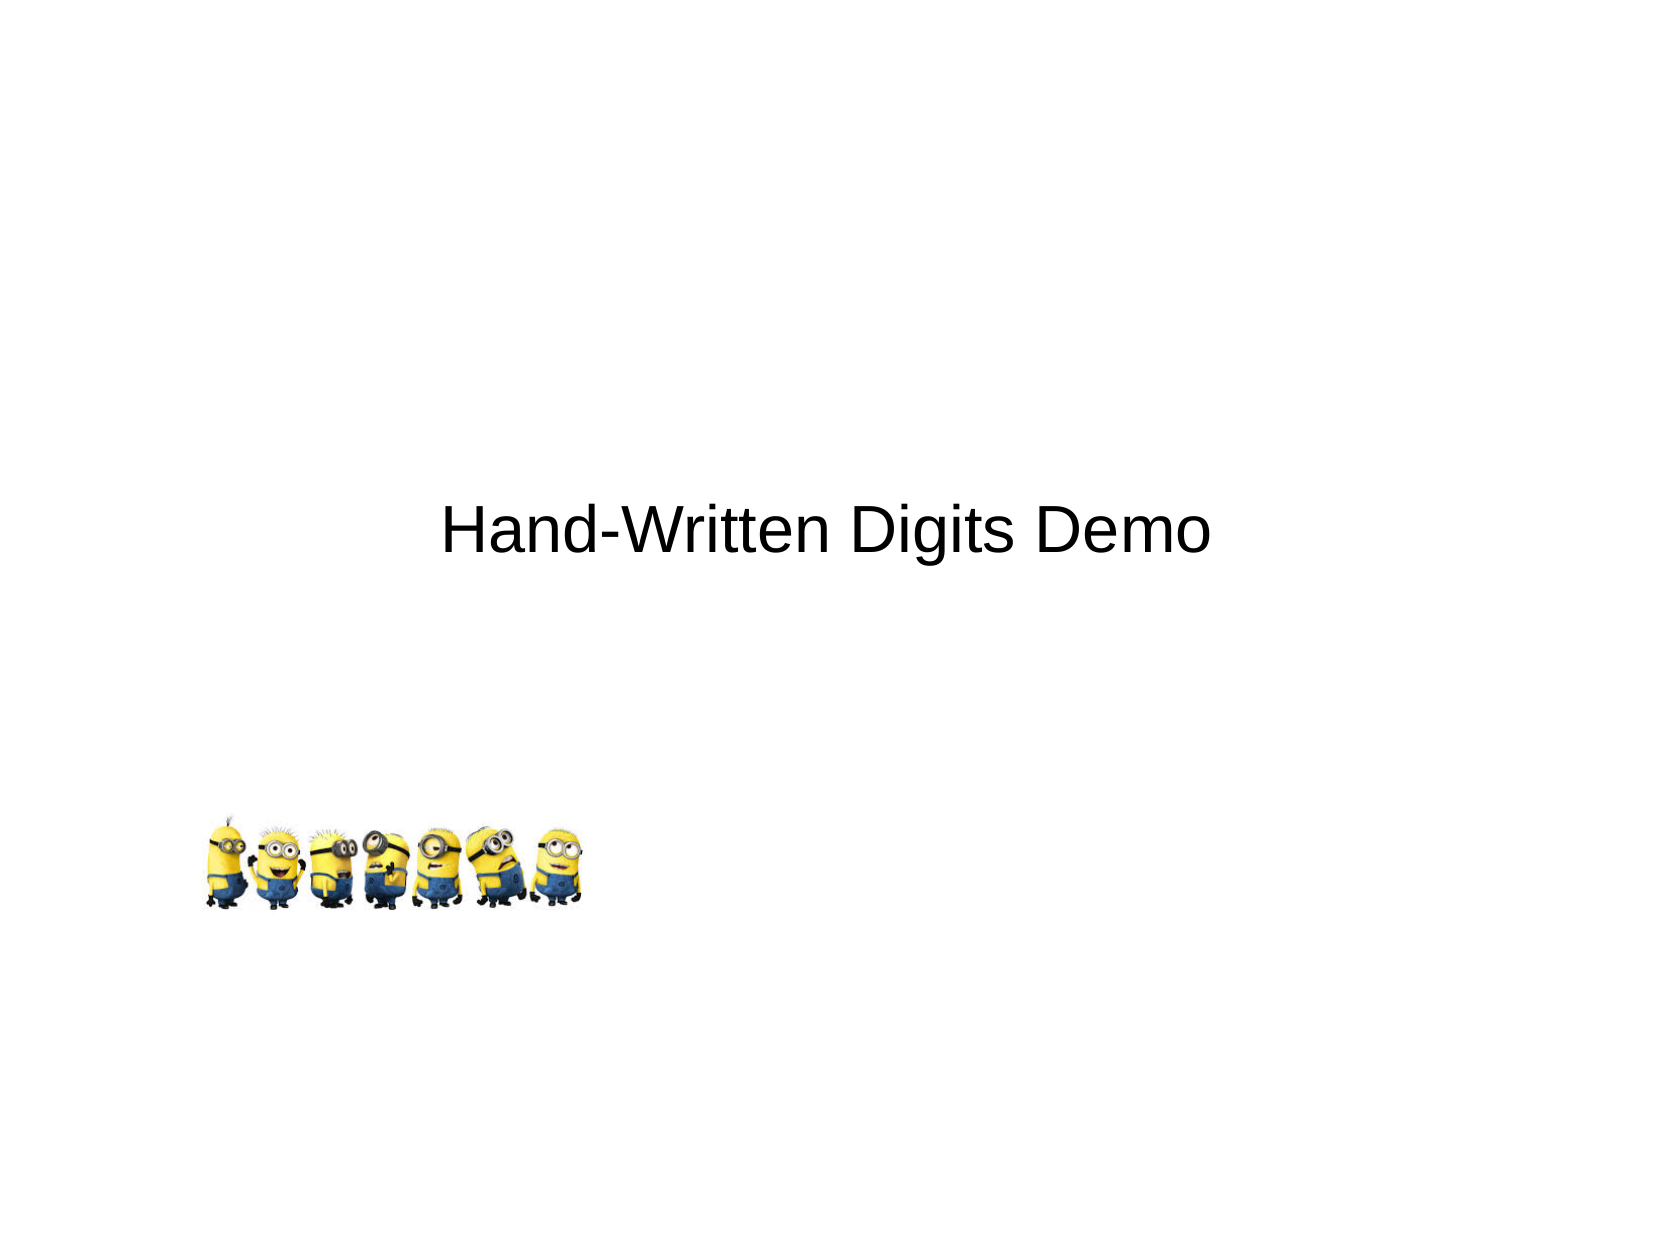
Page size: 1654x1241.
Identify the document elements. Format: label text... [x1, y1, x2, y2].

subtitle Hand-Written Digits Demo [82, 49, 1571, 1010]
picture [202, 797, 586, 931]
